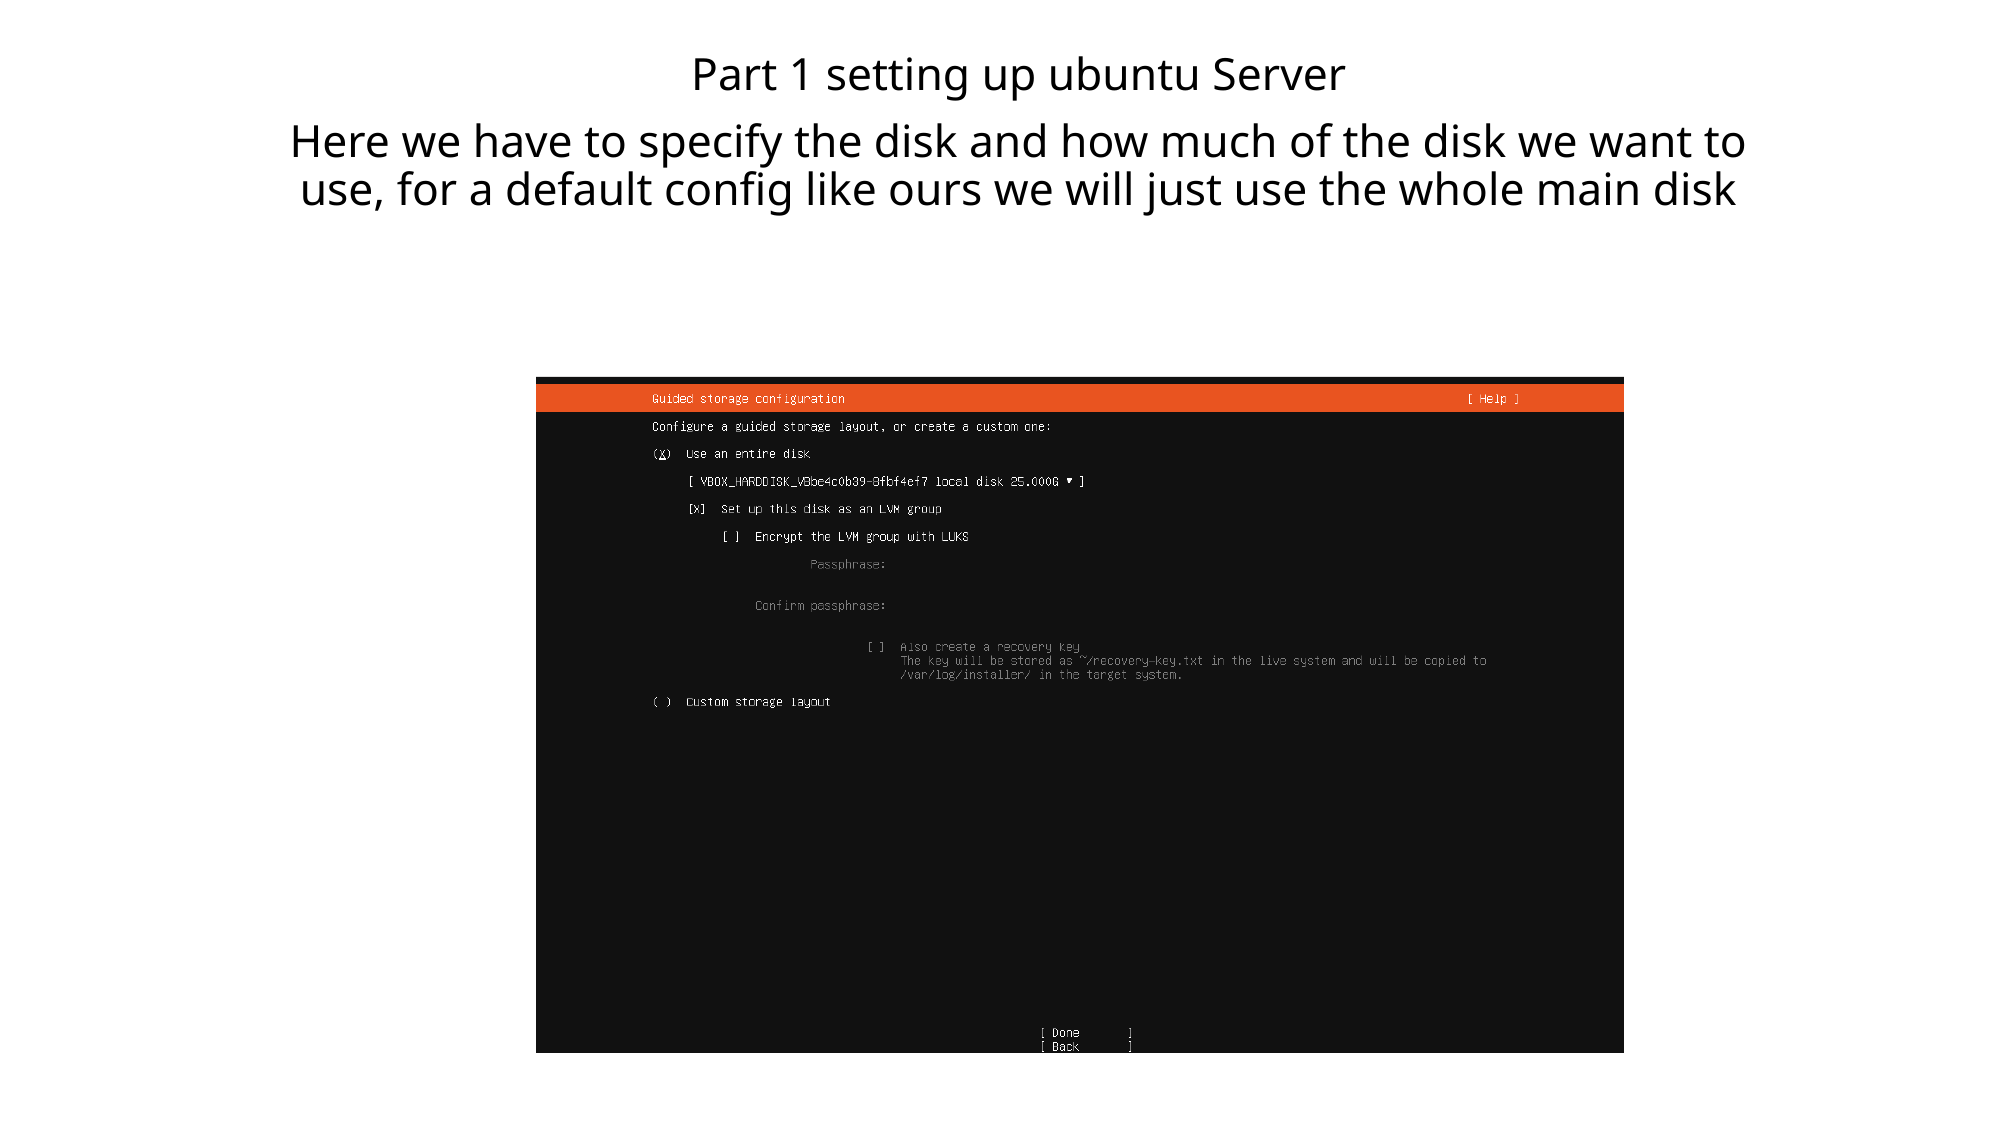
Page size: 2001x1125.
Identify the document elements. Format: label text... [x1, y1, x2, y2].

picture [536, 376, 1624, 1053]
subtitle Part 1 setting up ubuntu Server Here we have to specify the disk and how much of the disk we want to use, for a default config like ours we will just use the whole main disk [269, 45, 1770, 271]
